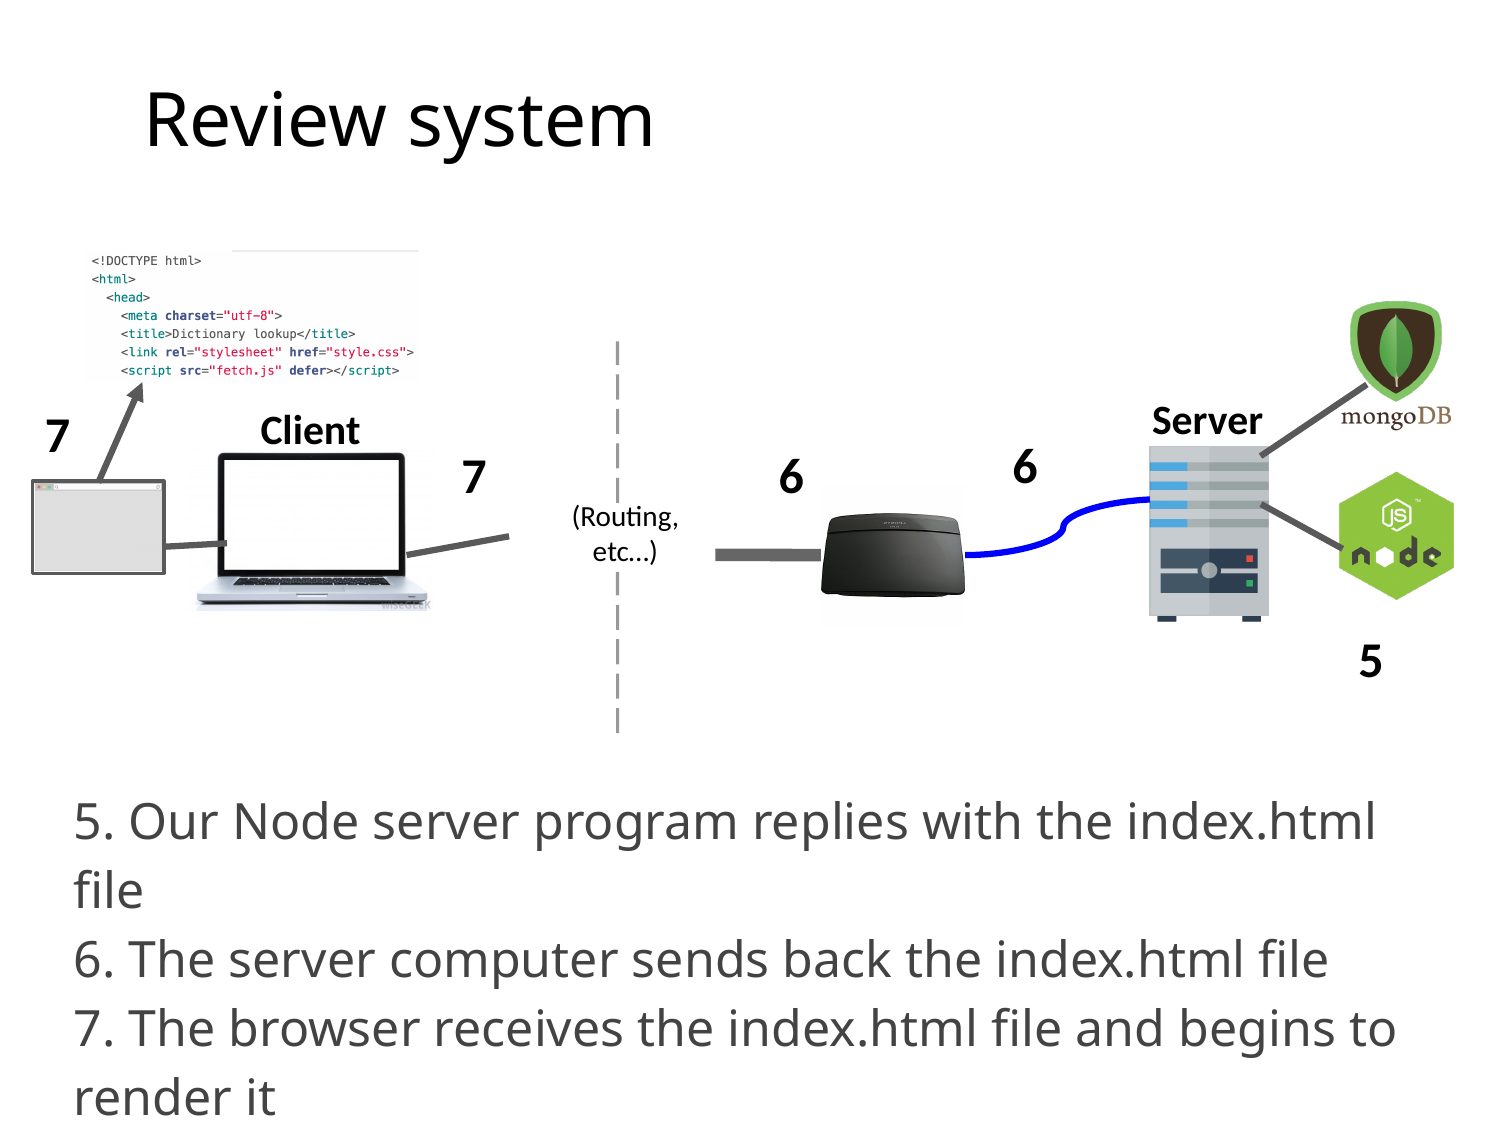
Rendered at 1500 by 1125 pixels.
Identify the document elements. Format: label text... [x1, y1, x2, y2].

text_box Client [188, 371, 434, 466]
title Review system [128, 56, 1372, 183]
text_box 6 [750, 433, 832, 515]
picture [1330, 470, 1462, 602]
picture [34, 482, 163, 572]
picture [1114, 475, 1302, 630]
text_box 6 [984, 422, 1066, 505]
picture [187, 449, 433, 611]
text_box Server [1085, 361, 1331, 475]
list 5. Our Node server program replies with the index.html file 6. The server computer sends back the index.html file 7. The browser receives the index.html file and begins to render it [59, 765, 1442, 1067]
picture [85, 250, 419, 382]
text_box (Routing, etc…) [509, 456, 727, 618]
picture [1324, 282, 1468, 450]
text_box 7 [433, 433, 515, 515]
text_box 7 [16, 391, 99, 474]
picture [821, 483, 965, 627]
text_box 5 [1330, 616, 1412, 699]
